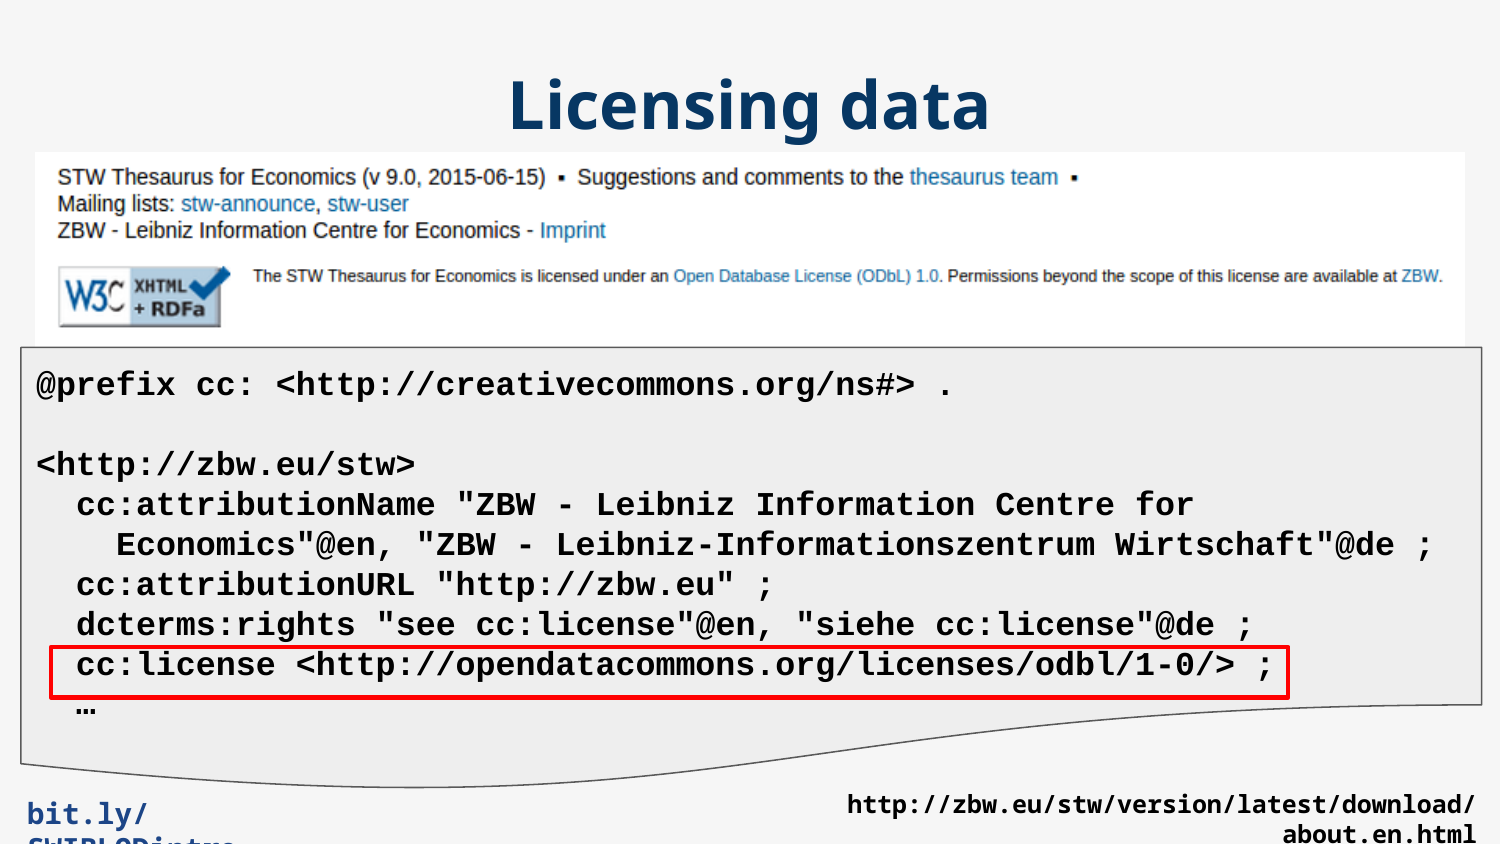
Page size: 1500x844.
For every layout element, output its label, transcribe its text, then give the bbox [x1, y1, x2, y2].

text_box http://zbw.eu/stw/version/latest/download/about.en.html [719, 793, 1493, 844]
title Licensing data [51, 48, 1449, 152]
picture [35, 152, 1465, 347]
text_box @prefix cc: <http://creativecommons.org/ns#> . <http://zbw.eu/stw> cc:attributionName "ZBW - Leibniz Information Centre for Economics"@en, "ZBW - Leibniz-Informationszentrum Wirtschaft"@de ; cc:attributionURL "http://zbw.eu" ; dcterms:rights "see cc:license"@en, "siehe cc:license"@de ; cc:license <http://opendatacommons.org/licenses/odbl/1-0/> ; … [20, 347, 1482, 788]
